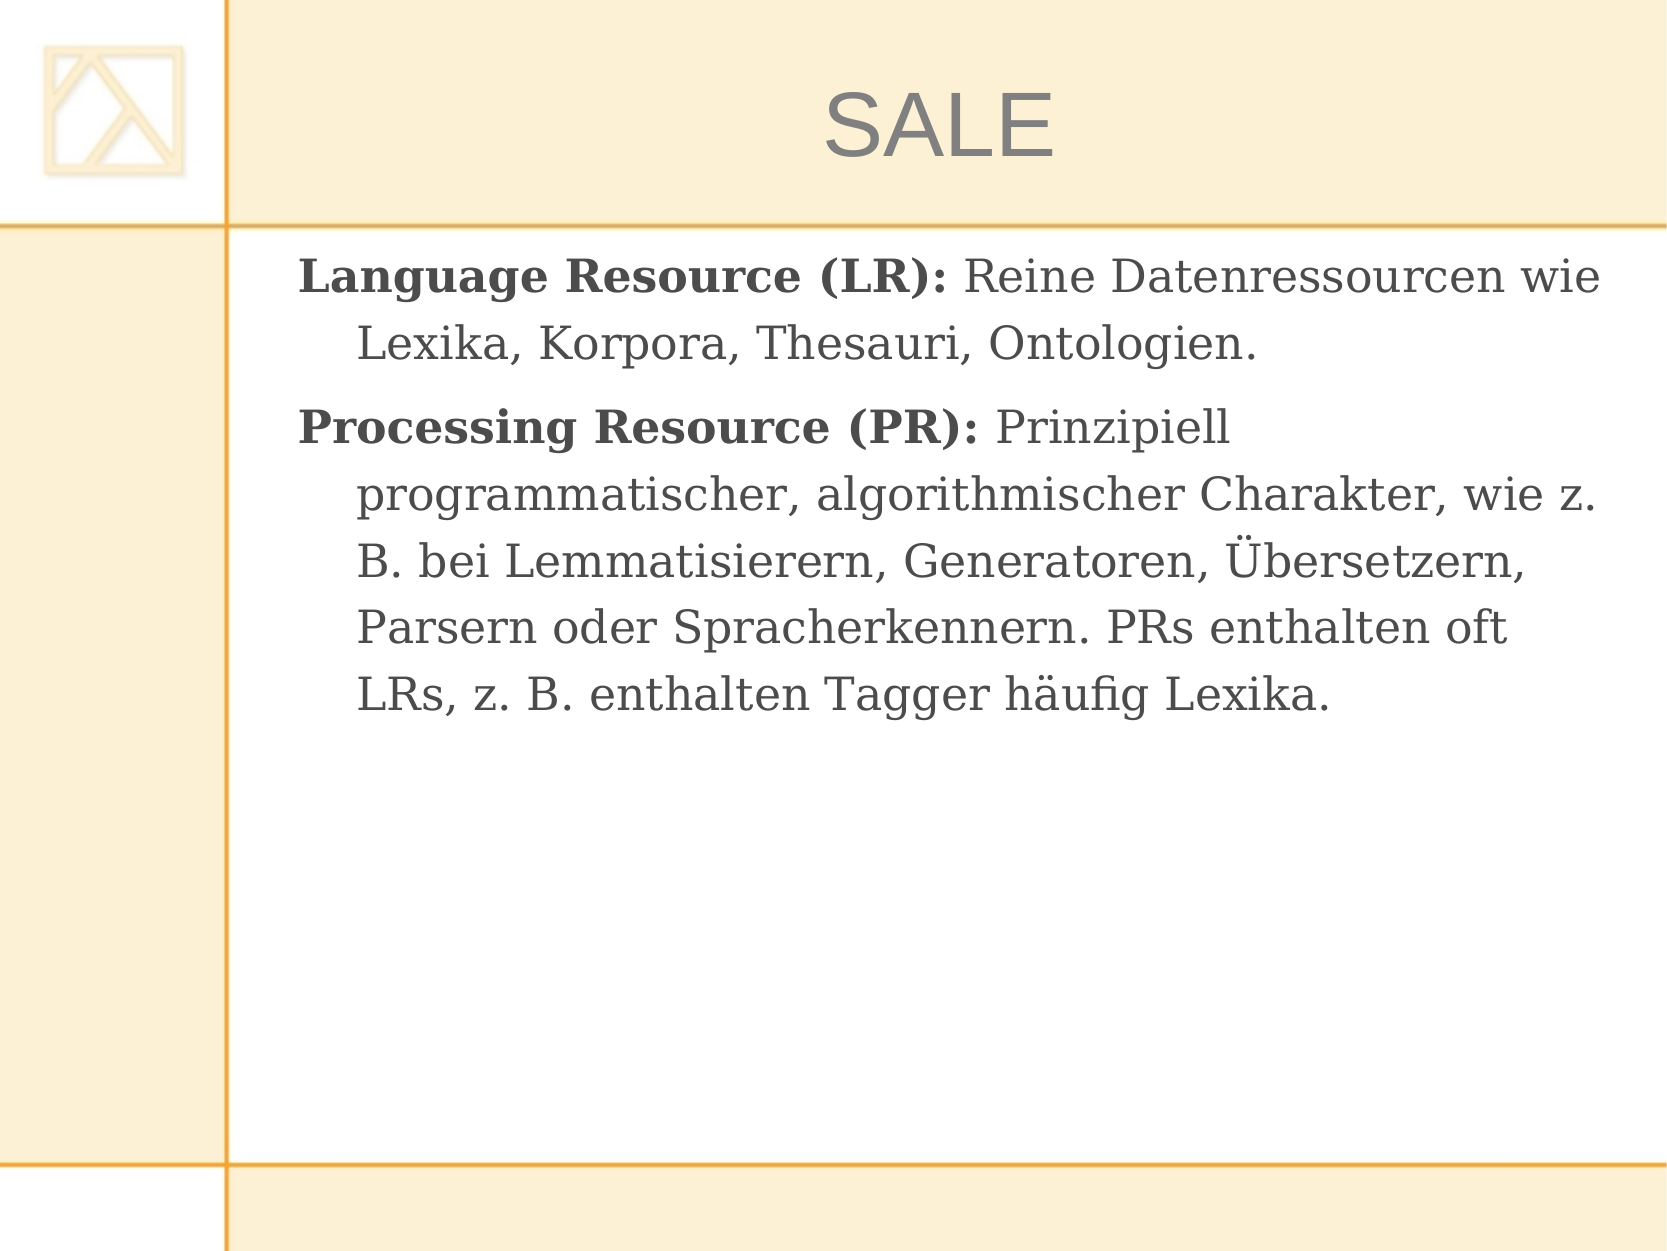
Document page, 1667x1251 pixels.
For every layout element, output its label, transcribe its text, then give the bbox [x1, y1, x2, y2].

title SALE [268, 0, 1611, 236]
picture [0, 0, 1667, 1251]
list Language Resource (LR): Reine Datenressourcen wie Lexika, Korpora, Thesauri, Ontologien. Processing Resource (PR): Prinzipiell programmatischer, algorithmischer Charakter, wie z. B. bei Lemmatisierern, Generatoren, Übersetzern, Parsern oder Spracherkennern. PRs enthalten oft LRs, z. B. enthalten Tagger häufig Lexika. [268, 236, 1611, 1188]
